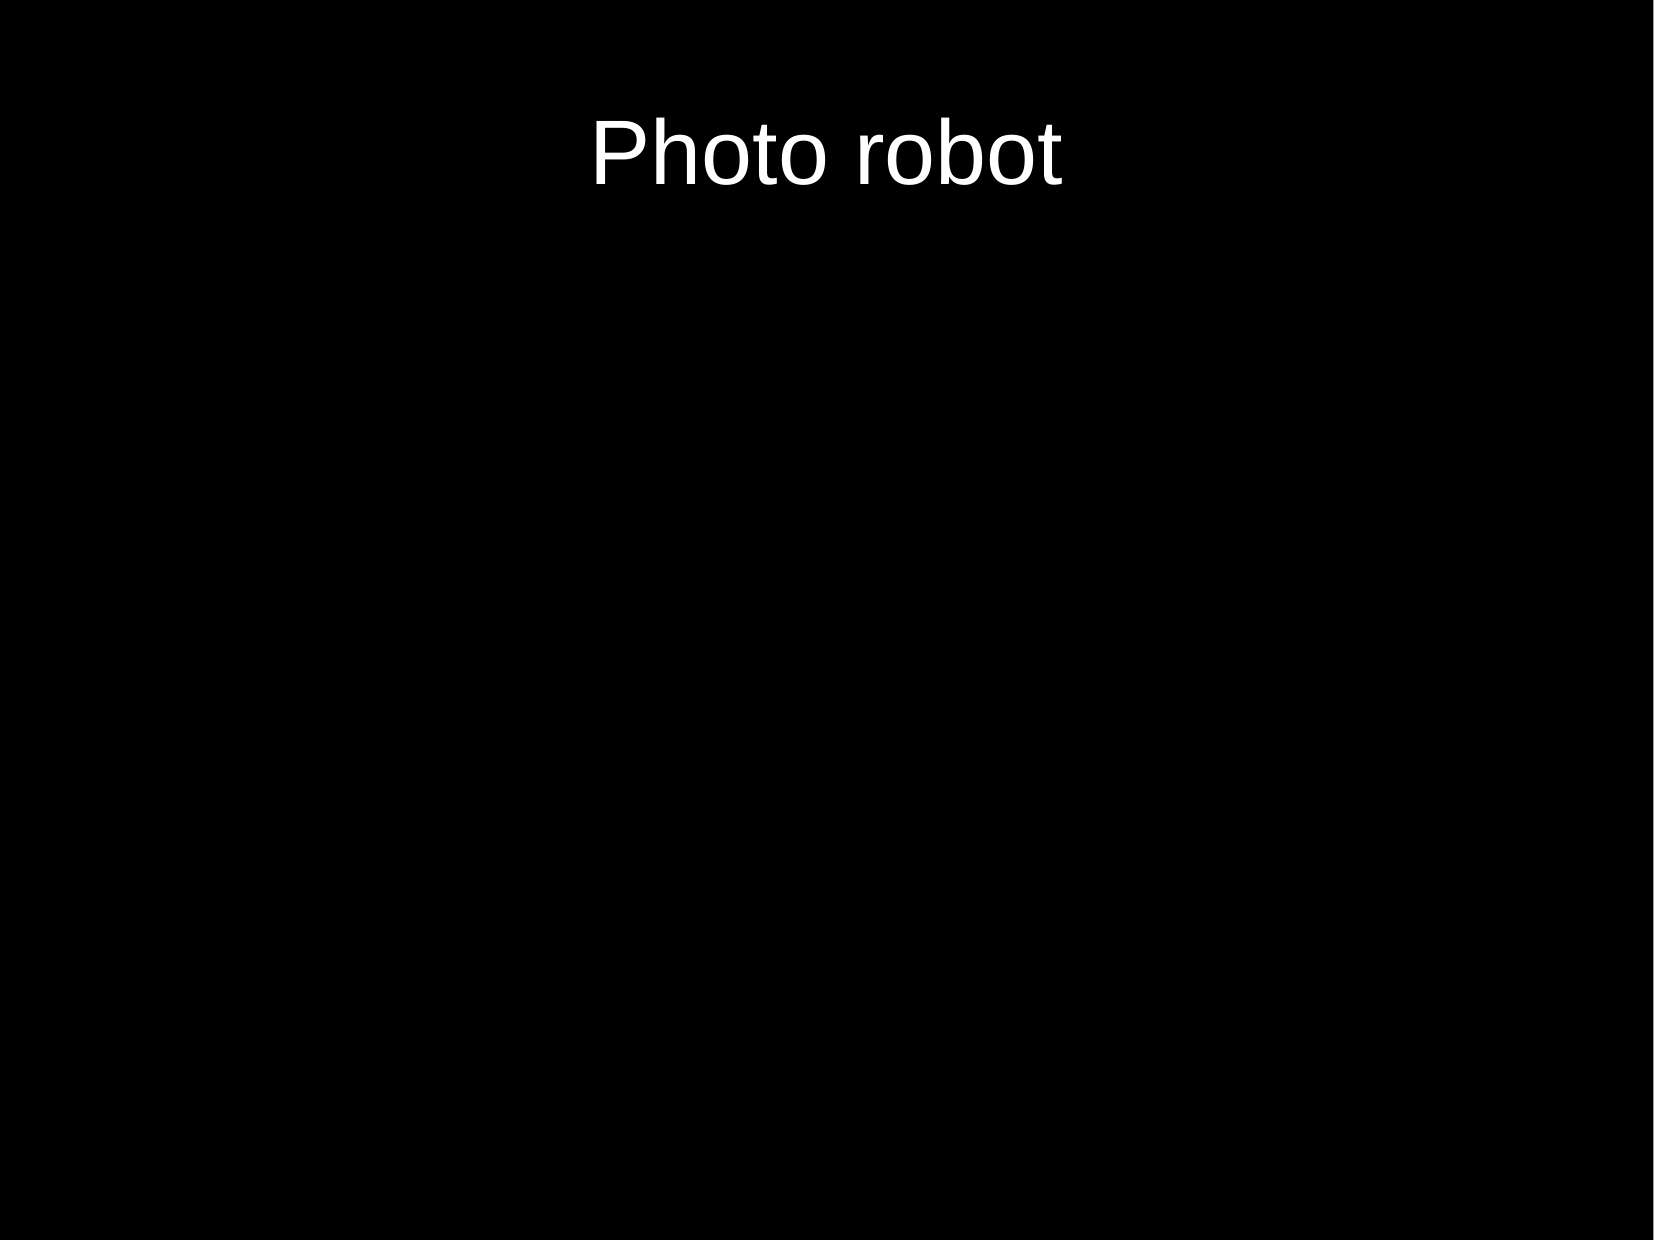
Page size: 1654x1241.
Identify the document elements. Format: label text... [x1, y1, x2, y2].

title Photo robot [82, 49, 1571, 257]
